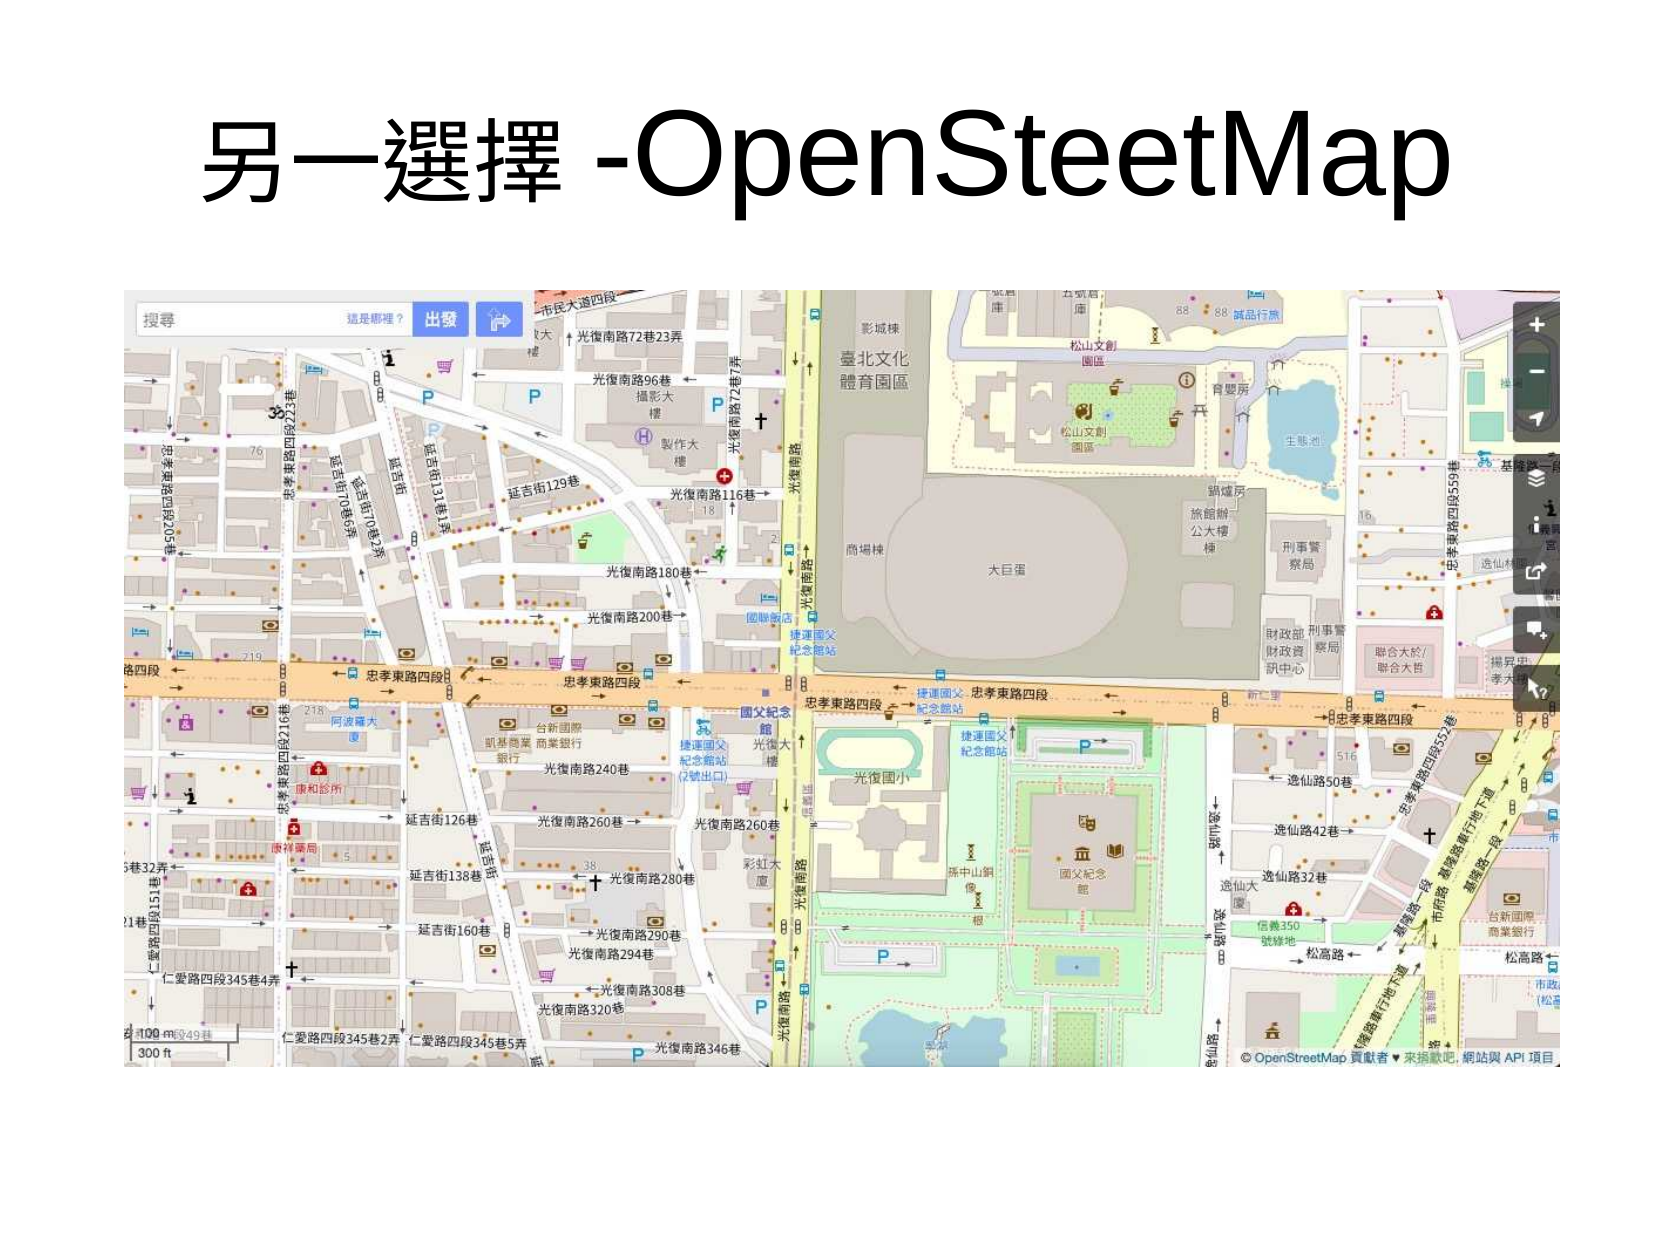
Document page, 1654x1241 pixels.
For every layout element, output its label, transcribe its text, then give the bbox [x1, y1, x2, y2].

title 另一選擇-OpenSteetMap [82, 49, 1571, 257]
picture [124, 290, 1560, 1068]
